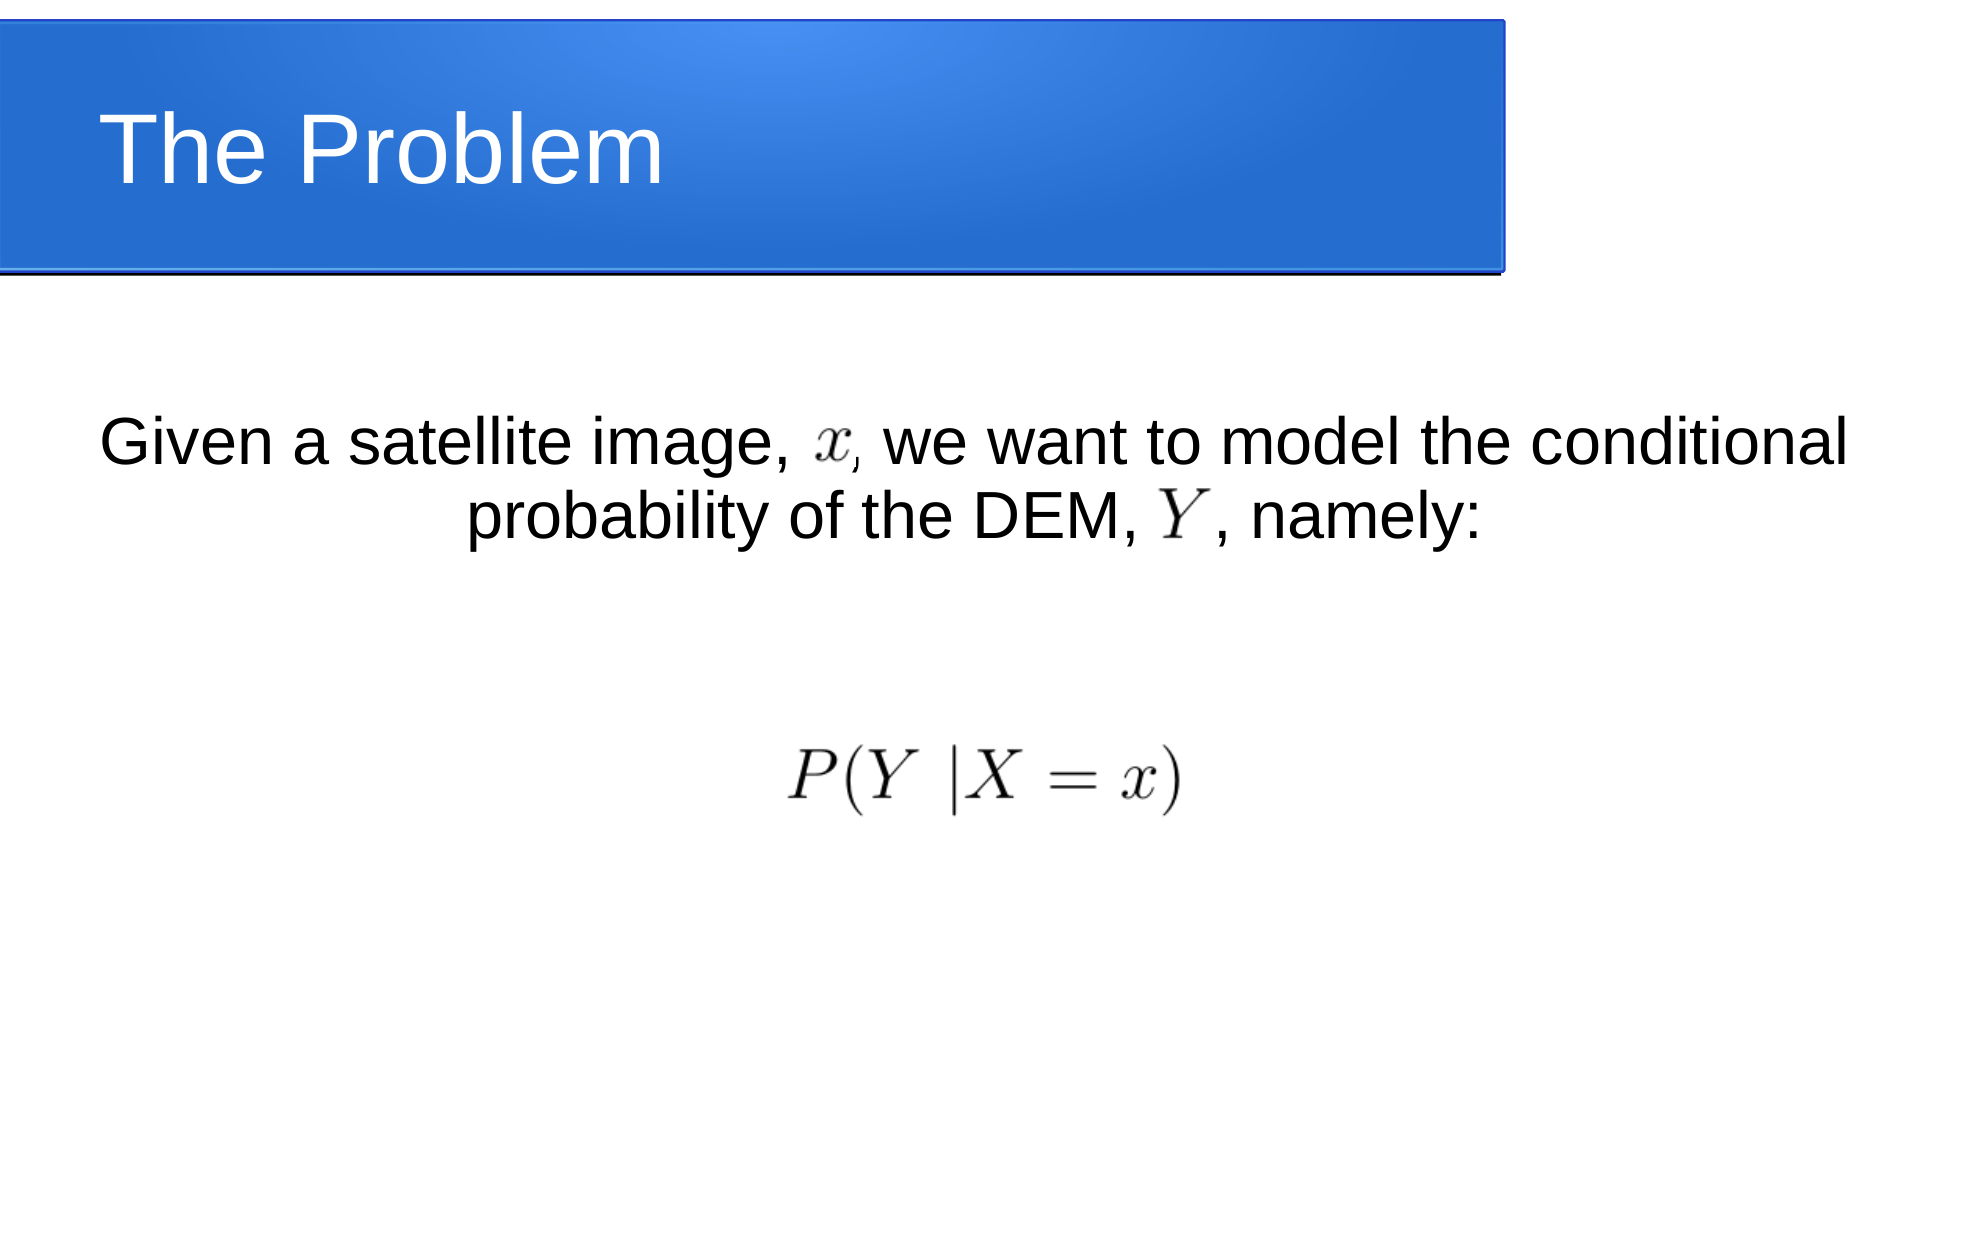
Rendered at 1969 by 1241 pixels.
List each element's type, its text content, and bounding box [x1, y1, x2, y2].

title The Problem [98, 47, 1470, 252]
picture [1152, 479, 1216, 543]
picture [809, 419, 856, 467]
picture [785, 729, 1186, 826]
subtitle Given a satellite image, , we want to model the conditional probability of the DEM, , namely: [94, 290, 1857, 741]
